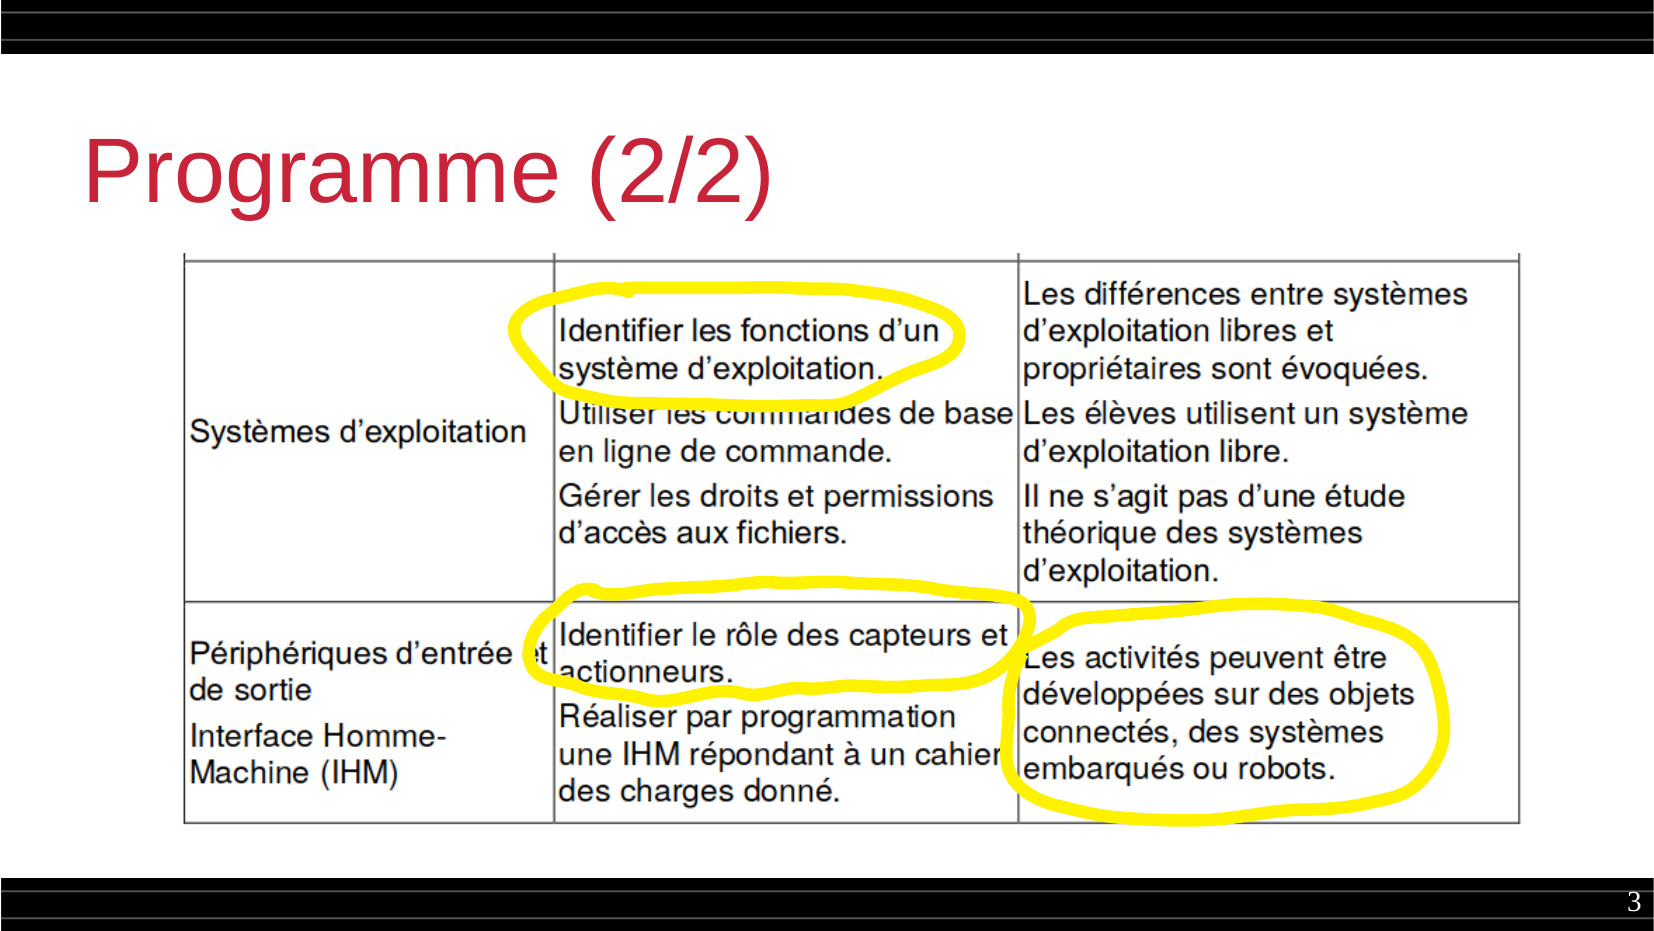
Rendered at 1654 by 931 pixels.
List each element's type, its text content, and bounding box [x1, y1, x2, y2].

picture [1, 0, 1654, 54]
picture [1013, 611, 1437, 814]
title Programme (2/2) [82, 92, 1571, 249]
picture [1, 878, 1654, 931]
picture [181, 253, 1524, 827]
picture [536, 589, 1023, 694]
